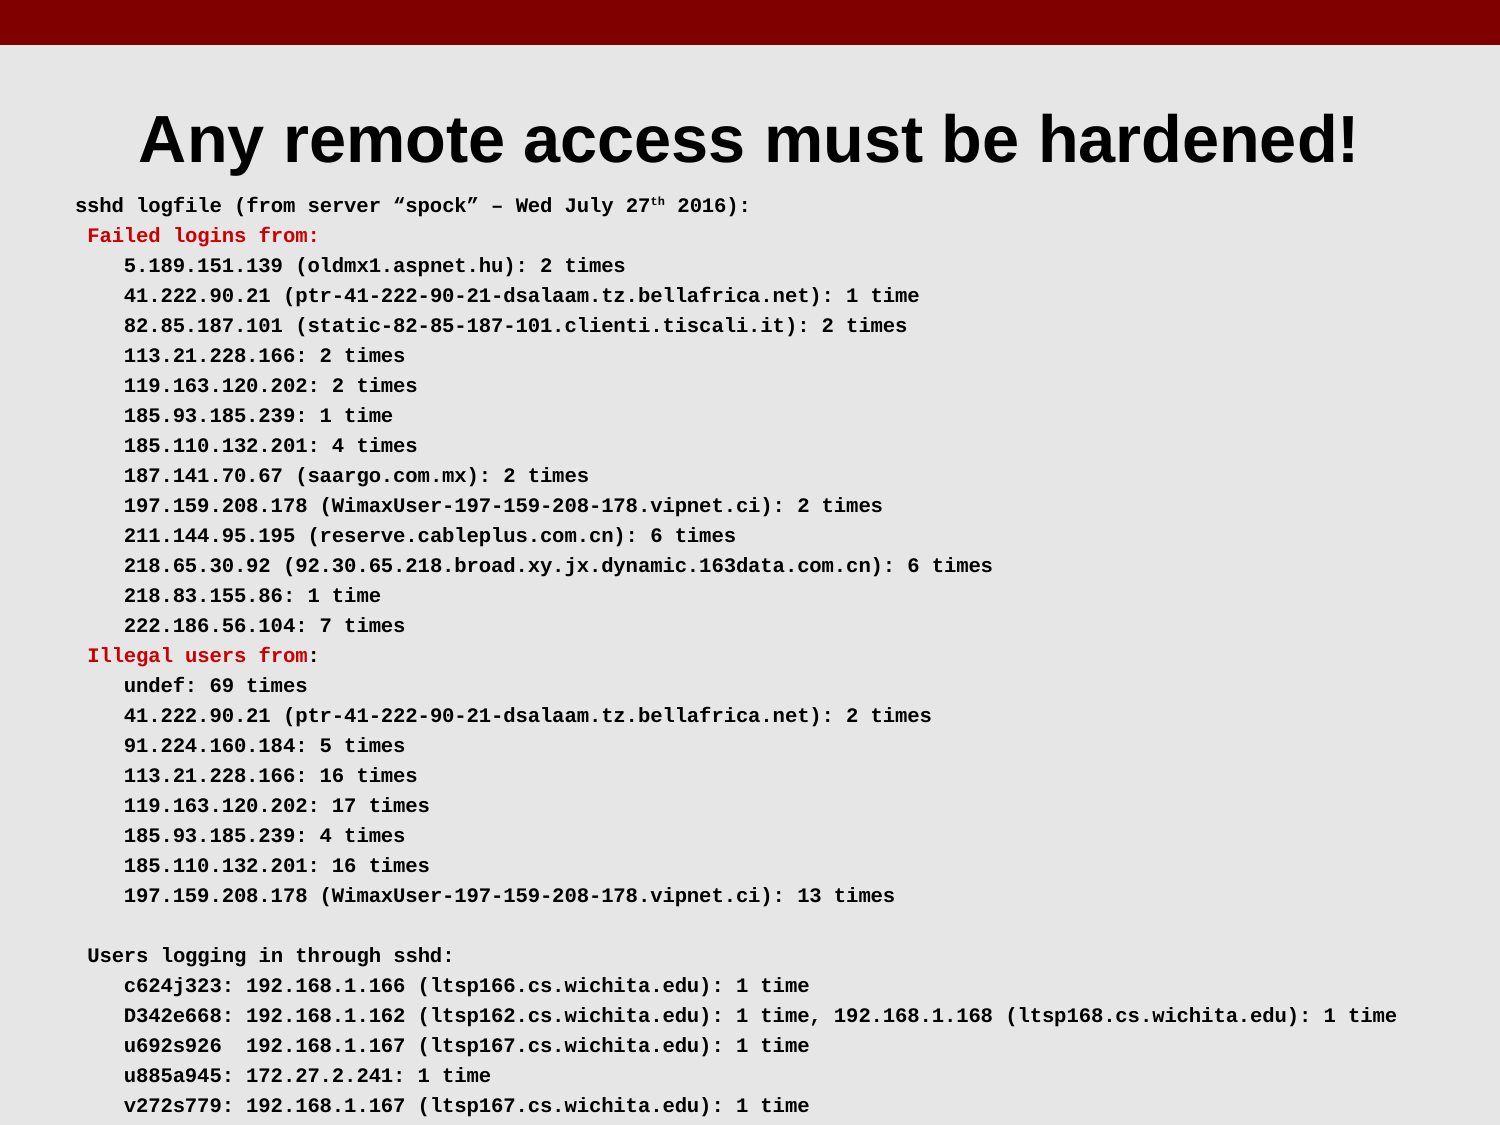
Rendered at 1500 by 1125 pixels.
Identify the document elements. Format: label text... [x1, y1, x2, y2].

list sshd logfile (from server “spock” – Wed July 27th 2016): Failed logins from: 5.189.151.139 (oldmx1.aspnet.hu): 2 times 41.222.90.21 (ptr-41-222-90-21-dsalaam.tz.bellafrica.net): 1 time 82.85.187.101 (static-82-85-187-101.clienti.tiscali.it): 2 times 113.21.228.166: 2 times 119.163.120.202: 2 times 185.93.185.239: 1 time 185.110.132.201: 4 times 187.141.70.67 (saargo.com.mx): 2 times 197.159.208.178 (WimaxUser-197-159-208-178.vipnet.ci): 2 times 211.144.95.195 (reserve.cableplus.com.cn): 6 times 218.65.30.92 (92.30.65.218.broad.xy.jx.dynamic.163data.com.cn): 6 times 218.83.155.86: 1 time 222.186.56.104: 7 times Illegal users from: undef: 69 times 41.222.90.21 (ptr-41-222-90-21-dsalaam.tz.bellafrica.net): 2 times 91.224.160.184: 5 times 113.21.228.166: 16 times 119.163.120.202: 17 times 185.93.185.239: 4 times 185.110.132.201: 16 times 197.159.208.178 (WimaxUser-197-159-208-178.vipnet.ci): 13 times Users logging in through sshd: c624j323: 192.168.1.166 (ltsp166.cs.wichita.edu): 1 time D342e668: 192.168.1.162 (ltsp162.cs.wichita.edu): 1 time, 192.168.1.168 (ltsp168.cs.wichita.edu): 1 time u692s926 192.168.1.167 (ltsp167.cs.wichita.edu): 1 time u885a945: 172.27.2.241: 1 time v272s779: 192.168.1.167 (ltsp167.cs.wichita.edu): 1 time [75, 195, 1425, 1125]
title Any remote access must be hardened! [75, 45, 1425, 195]
